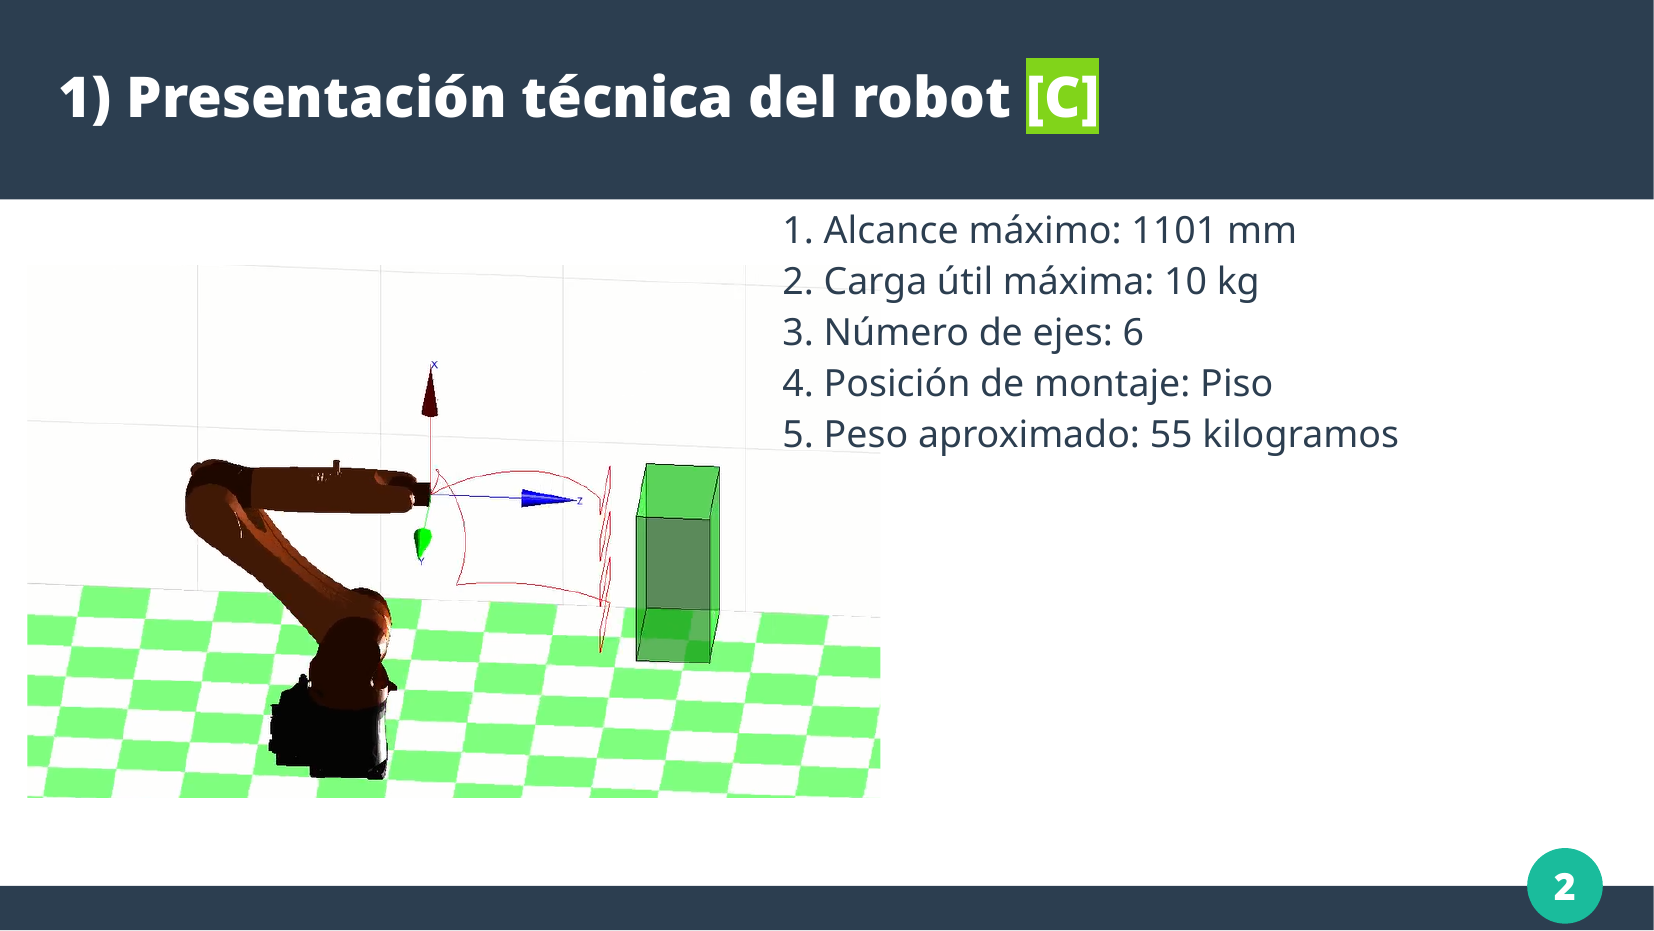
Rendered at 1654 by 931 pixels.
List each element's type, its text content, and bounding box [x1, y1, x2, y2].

title 1) Presentación técnica del robot [C] [59, 37, 1595, 156]
text_box 1. Alcance máximo: 1101 mm 2. Carga útil máxima: 10 kg 3. Número de ejes: 6 4. Posición de montaje: Piso 5. Peso aproximado: 55 kilogramos [767, 212, 1536, 449]
picture [27, 265, 881, 798]
